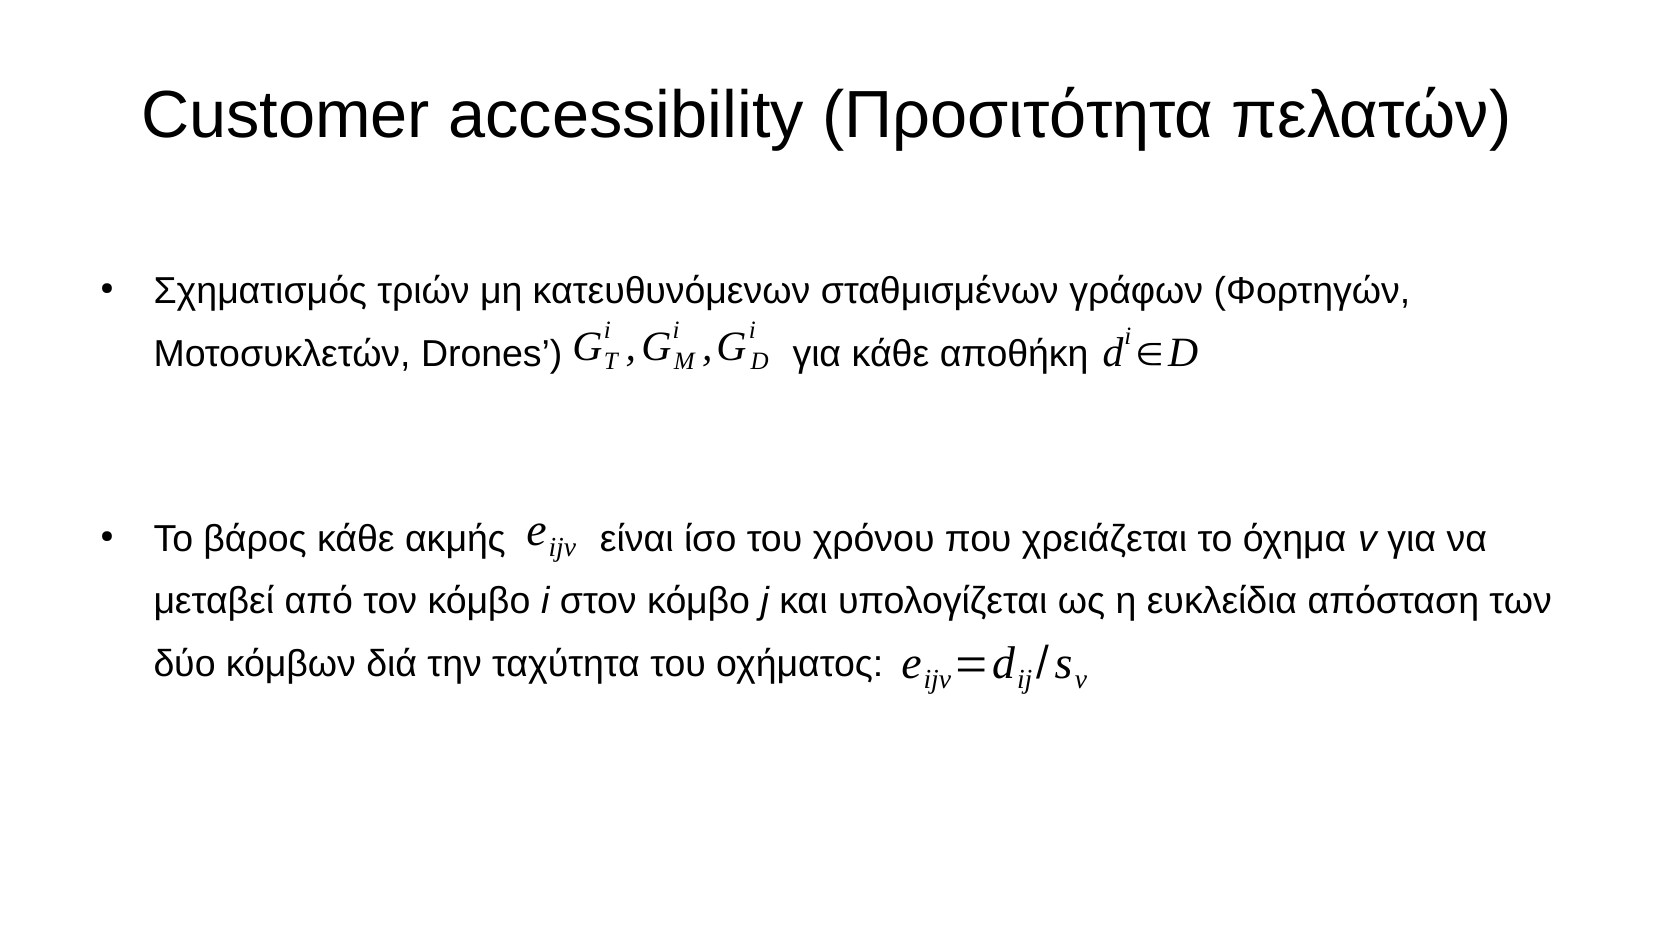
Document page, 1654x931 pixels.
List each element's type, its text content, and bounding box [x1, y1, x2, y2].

chart [1101, 322, 1201, 376]
chart [572, 316, 770, 376]
list Σχηματισμός τριών μη κατευθυνόμενων σταθμισμένων γράφων (Φορτηγών, Μοτοσυκλετών, Drones’) για κάθε αποθήκη Το βάρος κάθε ακμής είναι ίσο του χρόνου που χρειάζεται το όχημα v για να μεταβεί από τον κόμβο i στον κόμβο j και υπολογίζεται ως η ευκλείδια απόσταση των δύο κόμβων διά την ταχύτητα του οχήματος: [82, 248, 1571, 788]
chart [900, 637, 1088, 696]
title Customer accessibility (Προσιτότητα πελατών) [82, 37, 1571, 193]
chart [525, 504, 577, 563]
